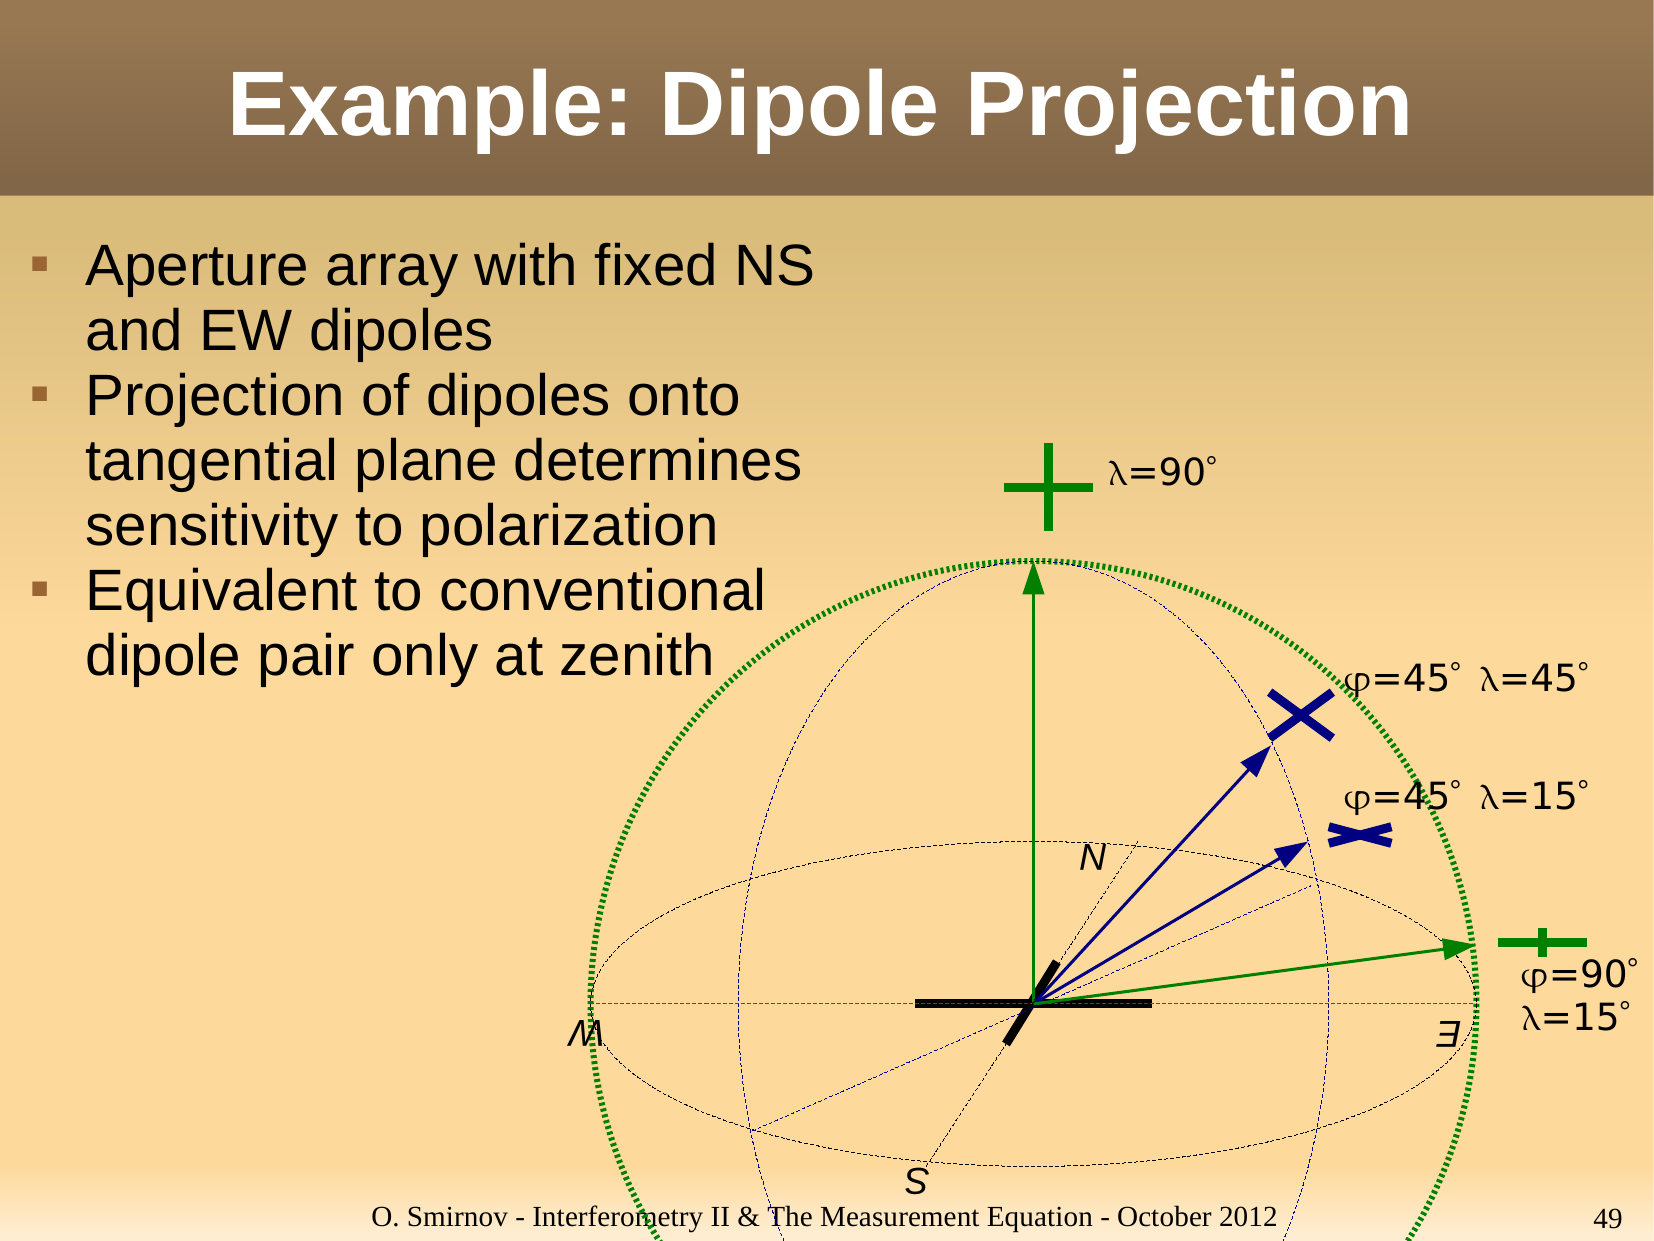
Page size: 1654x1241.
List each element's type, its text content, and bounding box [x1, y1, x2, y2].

text_box N [1062, 827, 1123, 886]
text_box =90˚ [1092, 443, 1329, 502]
text_box =90˚ =15˚ [1505, 944, 1654, 1047]
text_box =45˚ =45˚ [1328, 649, 1625, 708]
title Example: Dipole Projection [76, 0, 1565, 208]
text_box E [1417, 1004, 1477, 1063]
picture [0, 0, 1654, 1241]
text_box S [885, 1151, 945, 1210]
list Aperture array with fixed NS and EW dipoles Projection of dipoles onto tangential plane determines sensitivity to polarization Equivalent to conventional dipole pair only at zenith [0, 225, 857, 755]
text_box =45˚ =15˚ [1328, 767, 1625, 827]
text_box W [561, 1003, 621, 1063]
